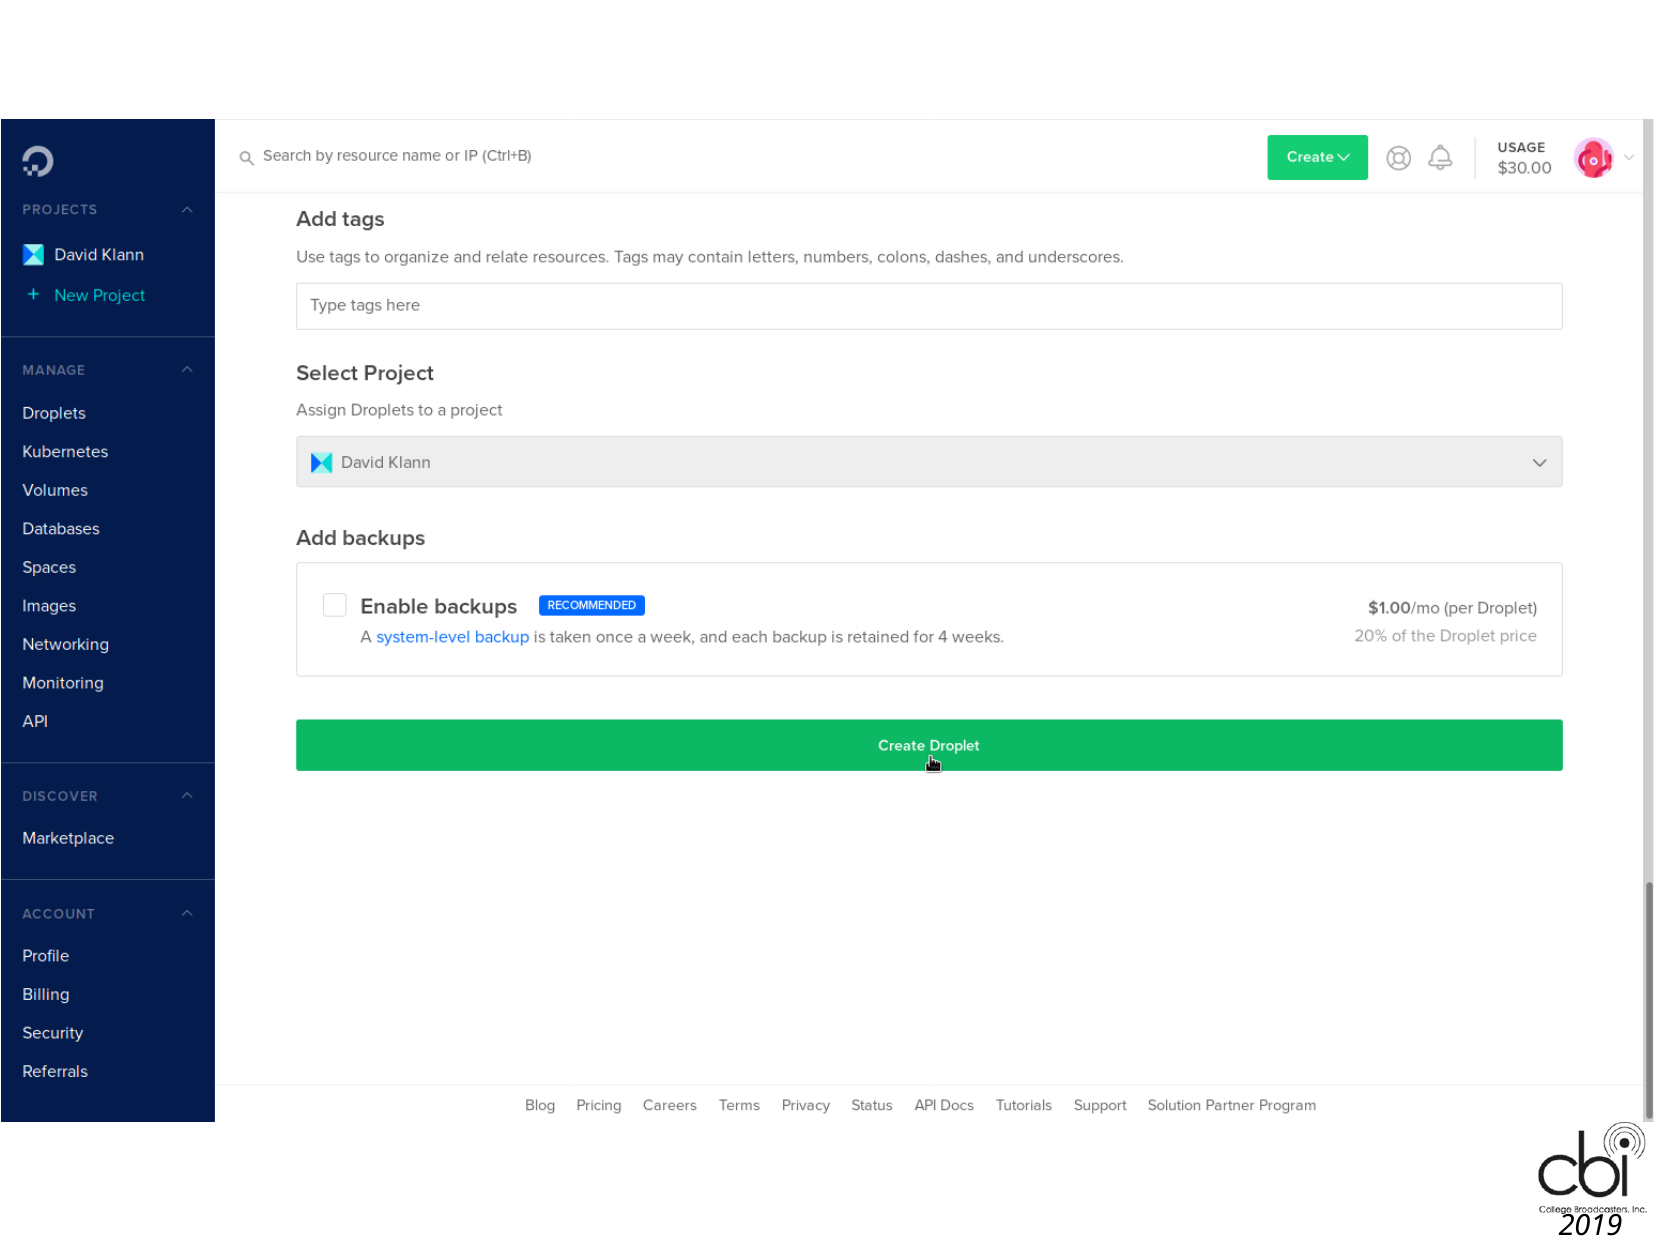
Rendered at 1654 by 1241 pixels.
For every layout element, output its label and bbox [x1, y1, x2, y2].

picture [1, 119, 1654, 1216]
